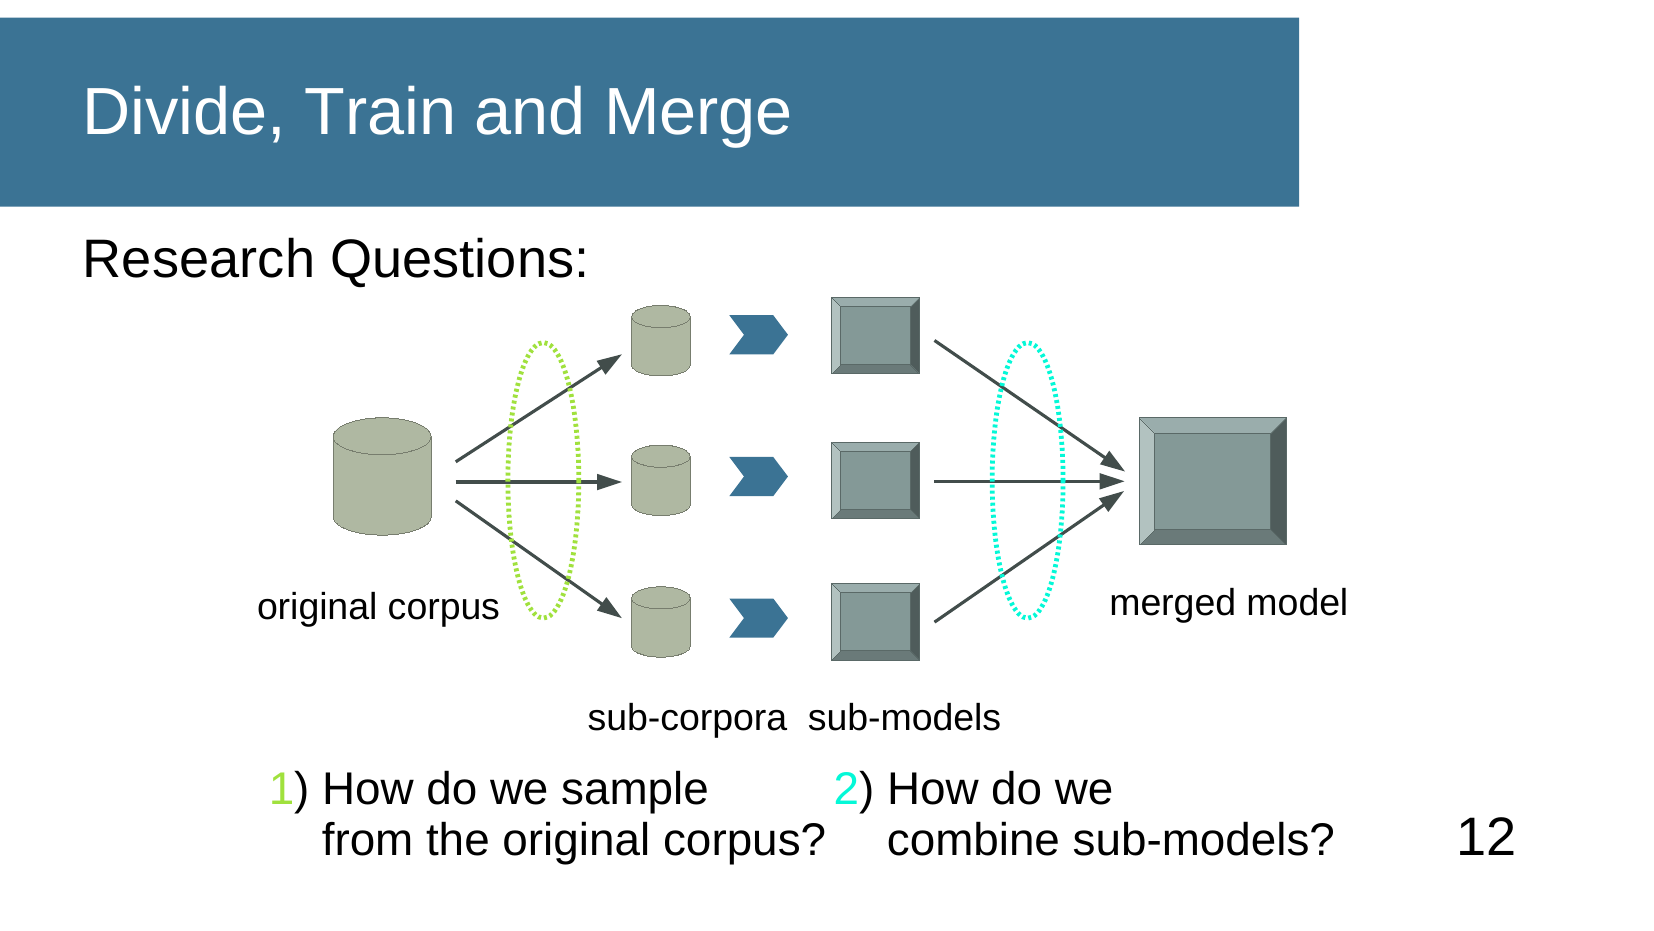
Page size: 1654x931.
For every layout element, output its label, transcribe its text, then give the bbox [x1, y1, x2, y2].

text_box [1141, 417, 1287, 545]
text_box 2) How do we combine sub-models? [851, 755, 1359, 924]
text_box [832, 583, 920, 661]
text_box [729, 315, 788, 355]
text_box [631, 305, 691, 376]
text_box [833, 297, 920, 374]
title Divide, Train and Merge [82, 35, 1234, 189]
text_box [631, 586, 691, 658]
text_box original corpus [242, 579, 515, 636]
text_box [333, 417, 432, 536]
text_box [729, 456, 788, 497]
text_box 1) How do we sample from the original corpus? [253, 755, 851, 924]
text_box [631, 445, 691, 516]
text_box sub-corpora [573, 689, 793, 750]
text_box merged model [1094, 574, 1364, 635]
list Research Questions: [82, 224, 1571, 764]
text_box [833, 442, 920, 519]
text_box [729, 598, 788, 638]
text_box sub-models [793, 689, 1016, 750]
